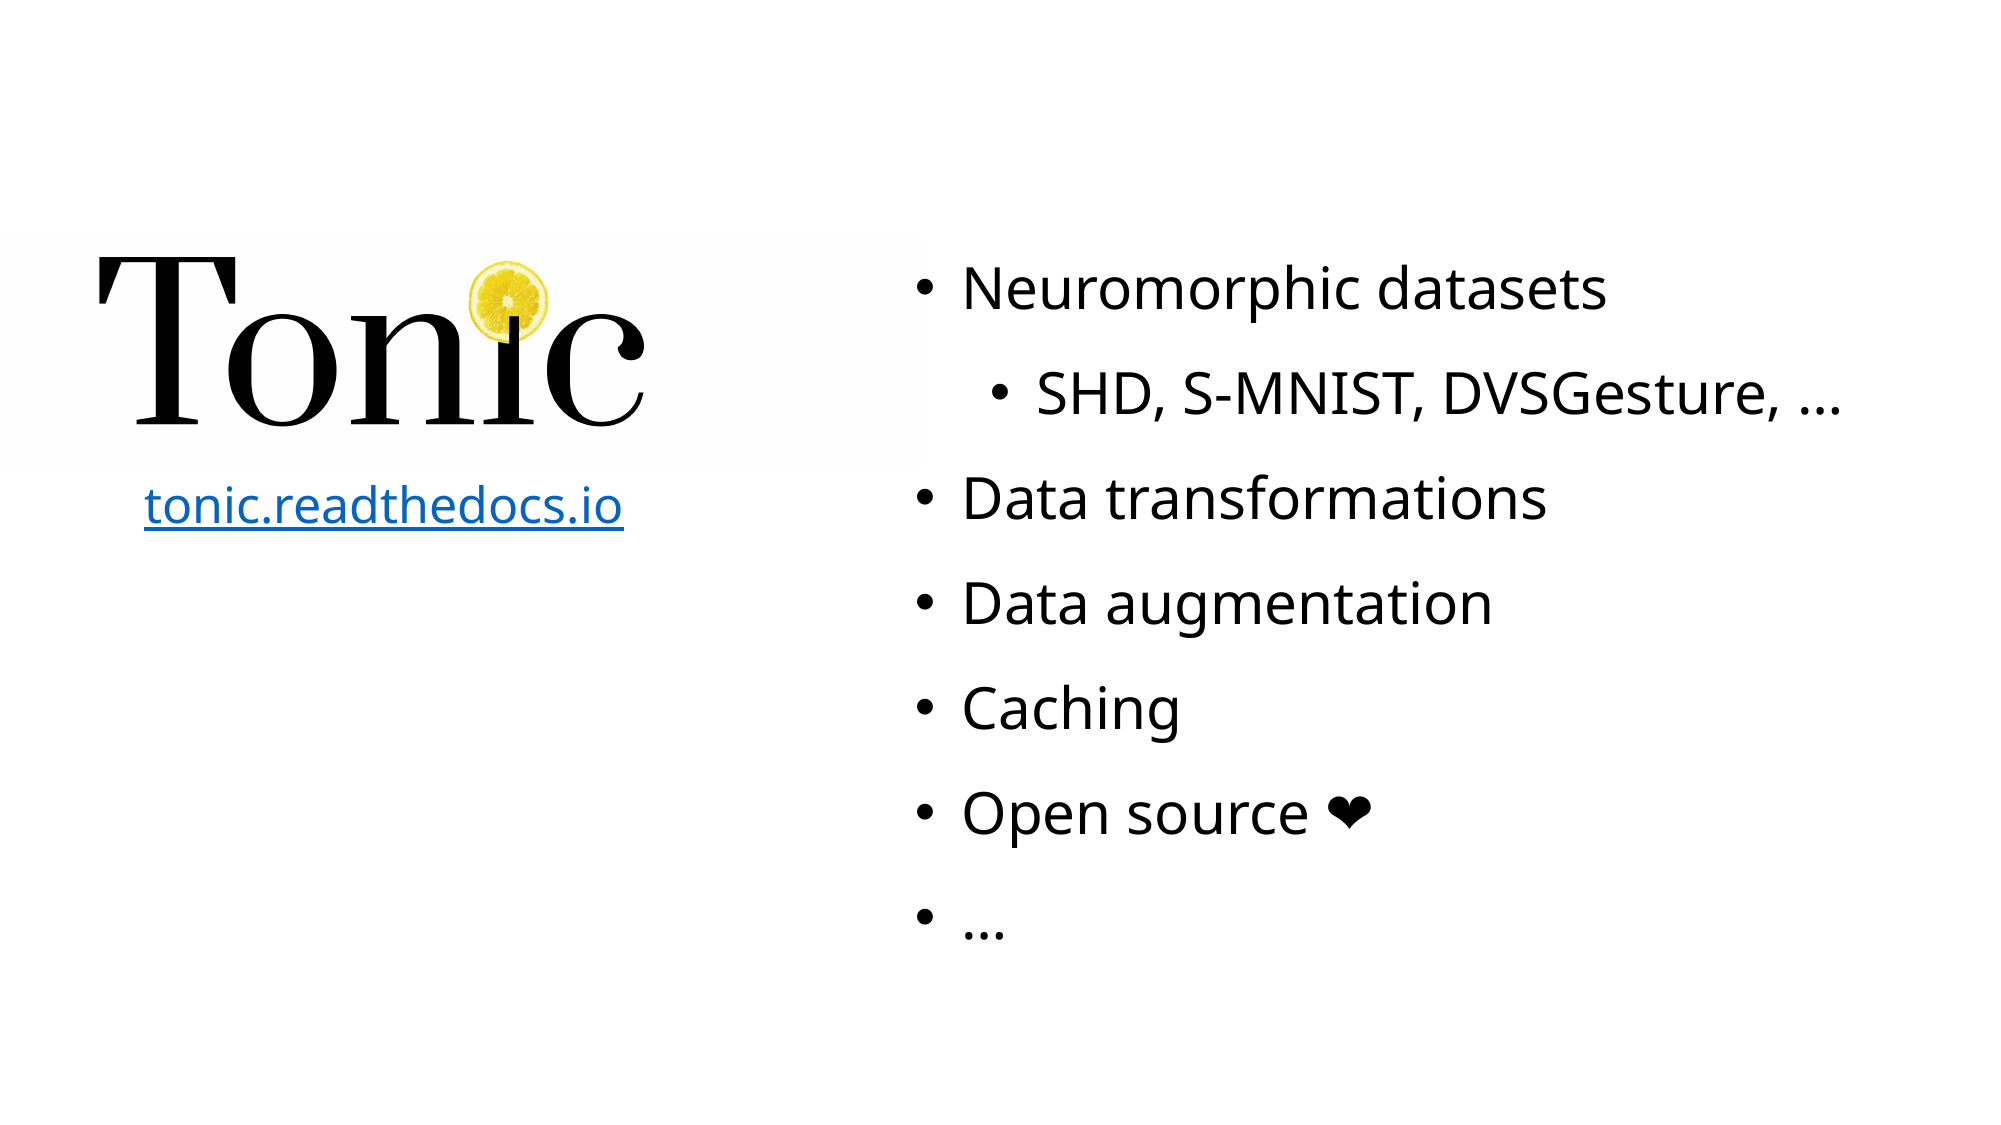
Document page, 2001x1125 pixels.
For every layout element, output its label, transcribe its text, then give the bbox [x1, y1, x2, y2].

text_box tonic.readthedocs.io [129, 466, 639, 550]
picture [0, 236, 900, 467]
text_box Neuromorphic datasets SHD, S-MNIST, DVSGesture, … Data transformations Data augmentation Caching Open source ❤️ … [900, 209, 1900, 959]
